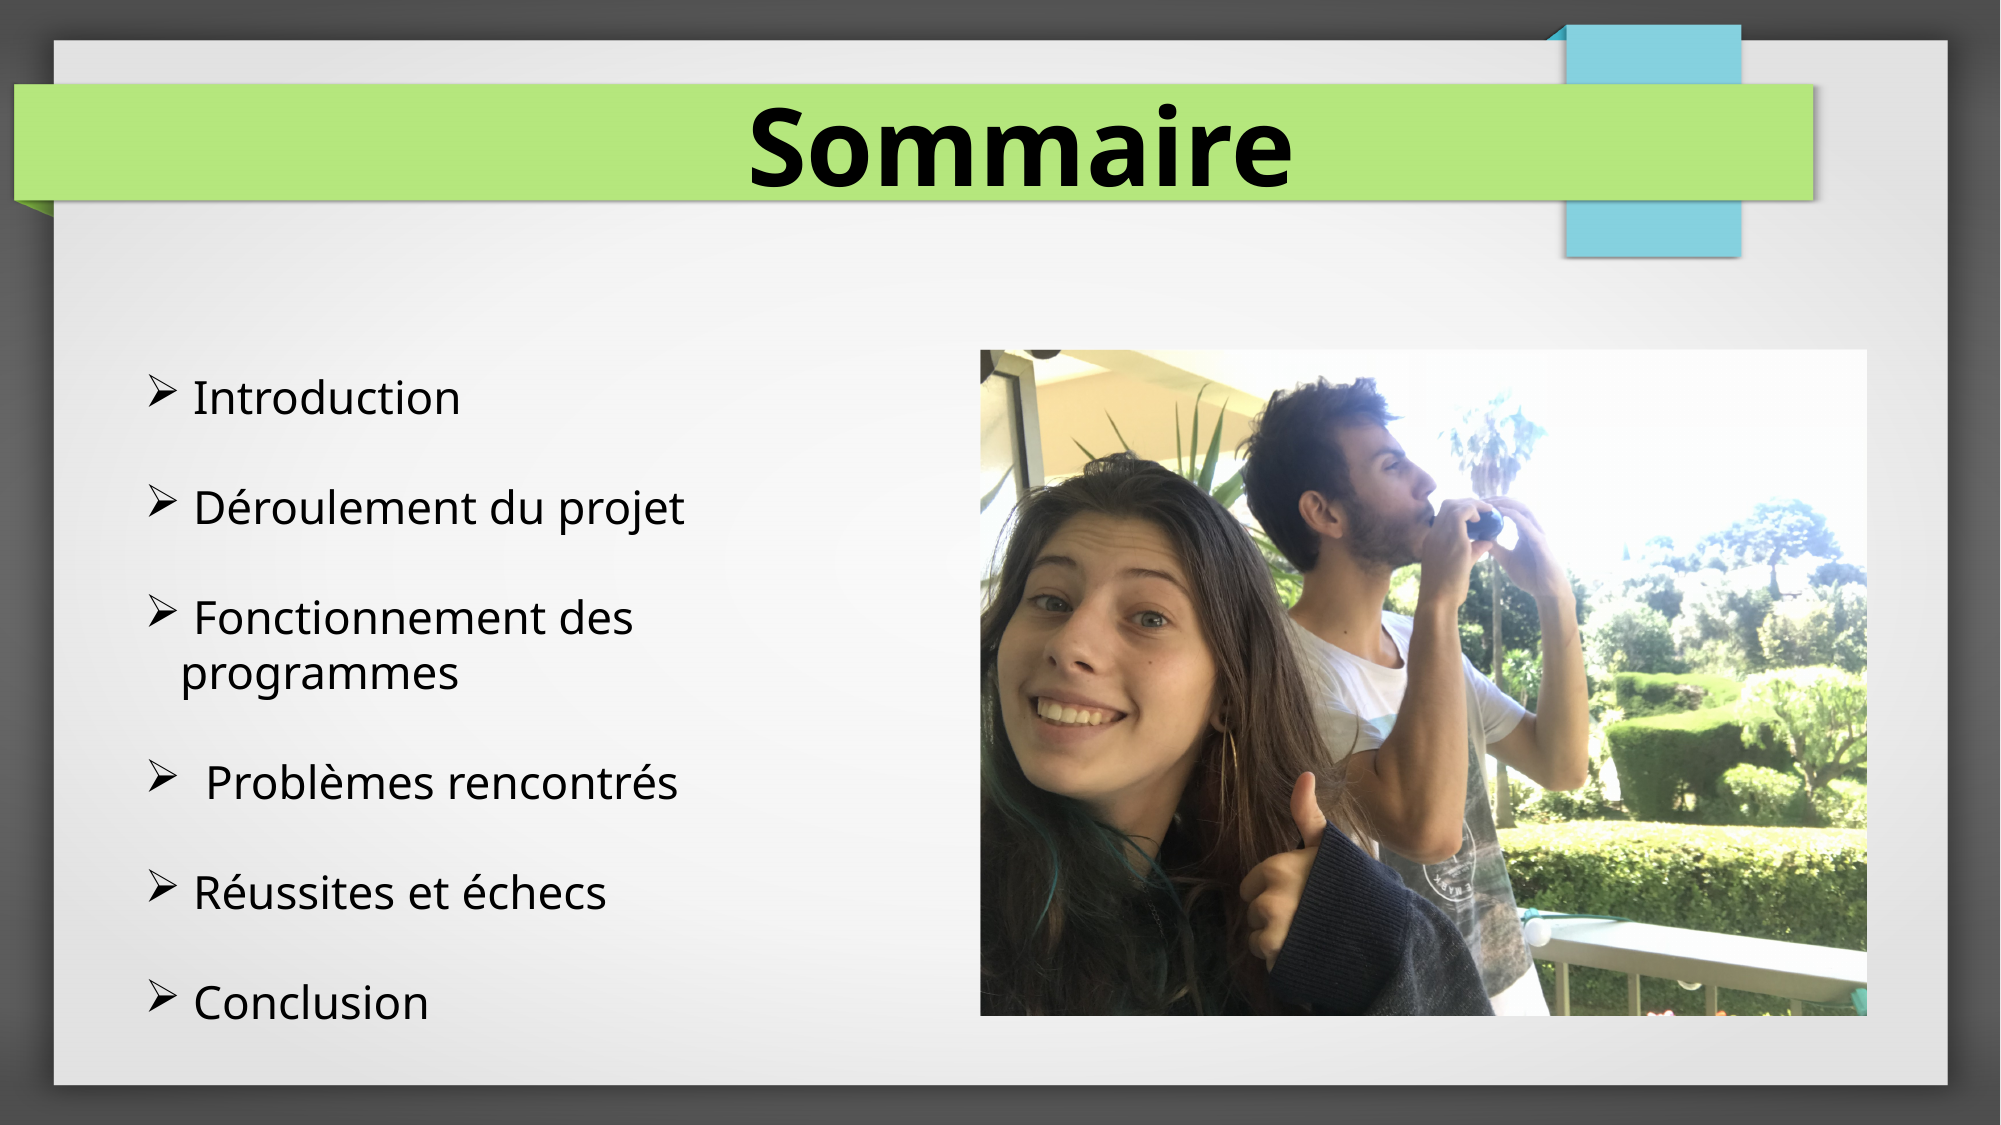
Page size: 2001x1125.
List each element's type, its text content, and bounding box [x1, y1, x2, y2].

text_box Sommaire [732, 70, 1243, 216]
text_box Introduction Déroulement du projet Fonctionnement des programmes Problèmes rencontrés Réussites et échecs Conclusion [129, 361, 922, 1004]
picture [0, 0, 2001, 1125]
